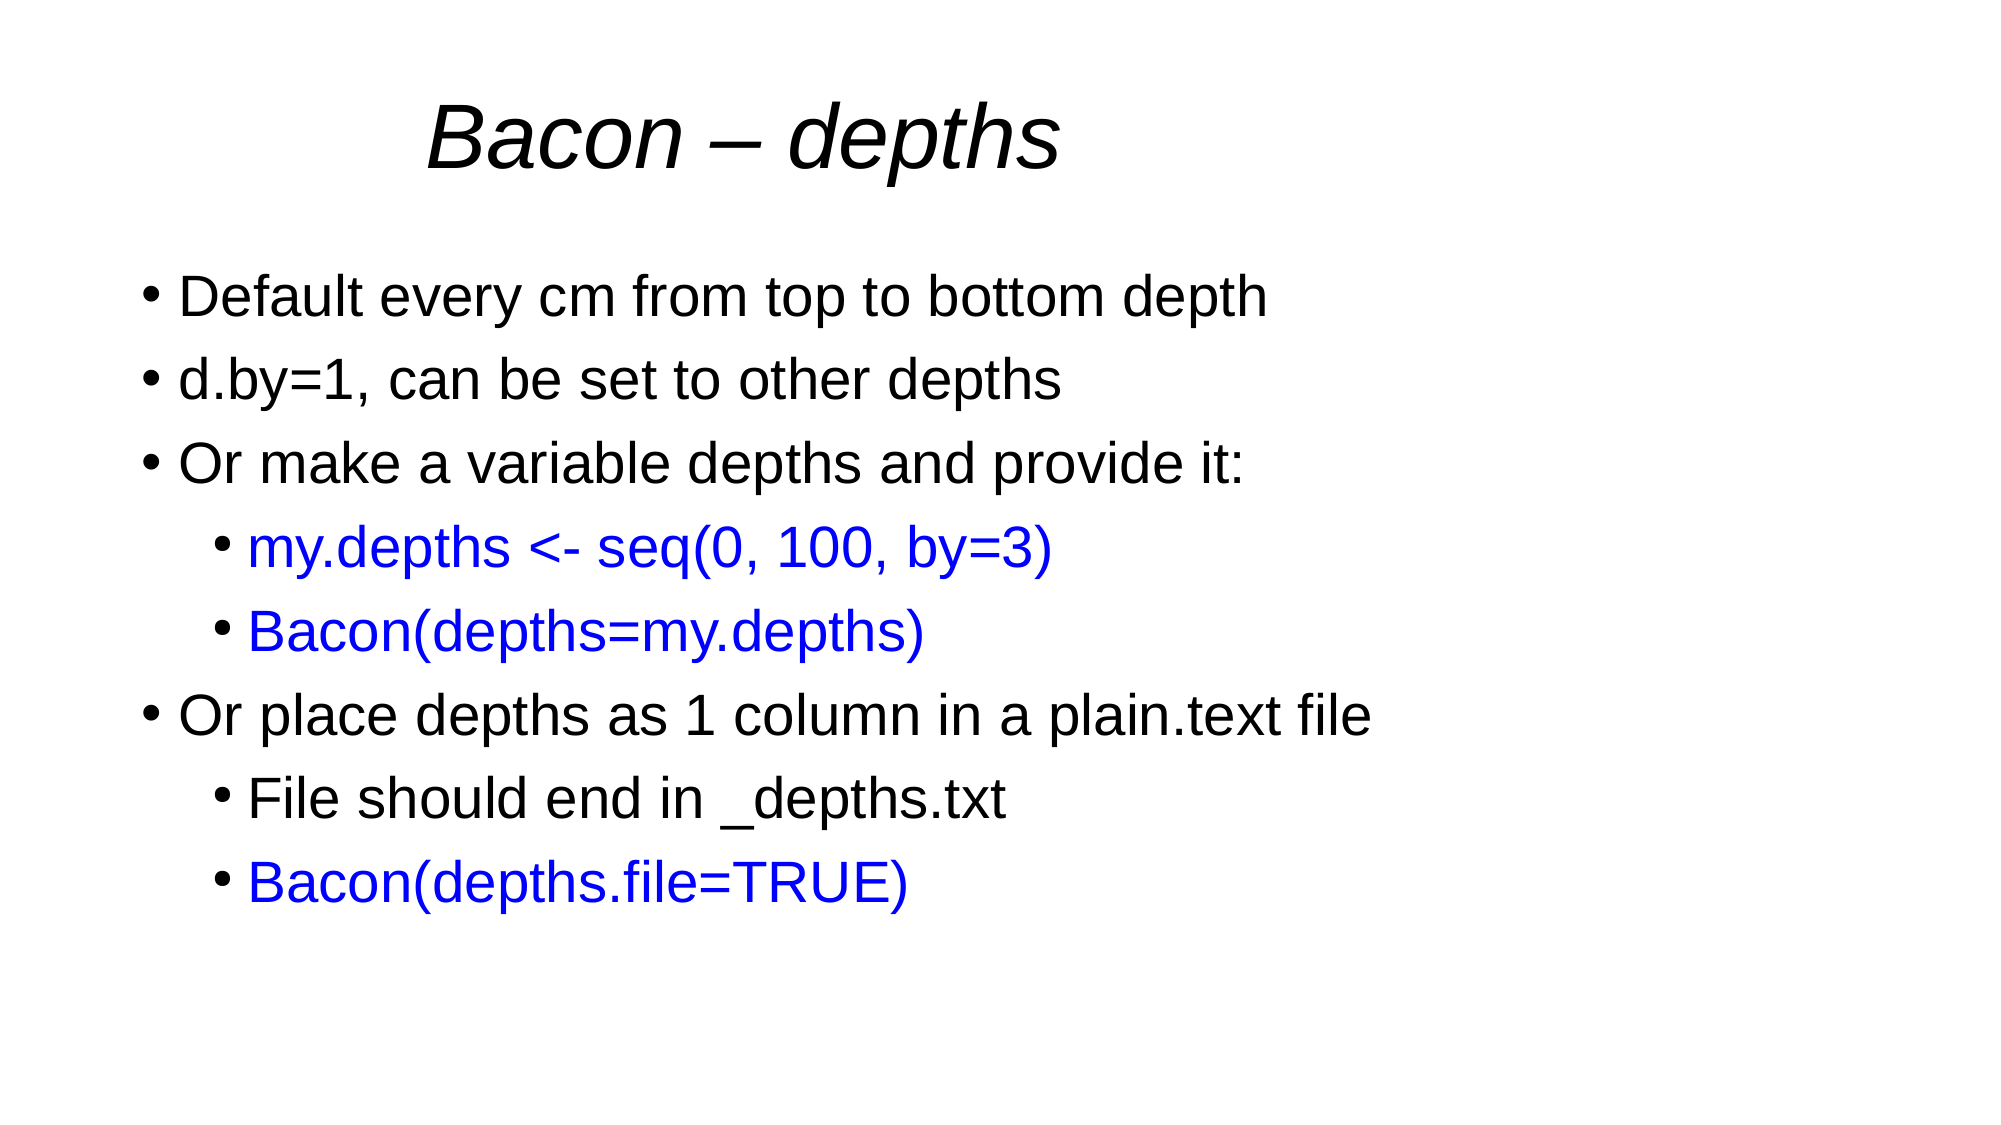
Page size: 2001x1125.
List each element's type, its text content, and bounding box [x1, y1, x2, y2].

text_box Default every cm from top to bottom depth d.by=1, can be set to other depths Or make a variable depths and provide it: my.depths <- seq(0, 100, by=3) Bacon(depths=my.depths) Or place depths as 1 column in a plain.text file File should end in _depths.txt Bacon(depths.file=TRUE) [141, 265, 1887, 886]
text_box Bacon – depths [425, 34, 1887, 244]
